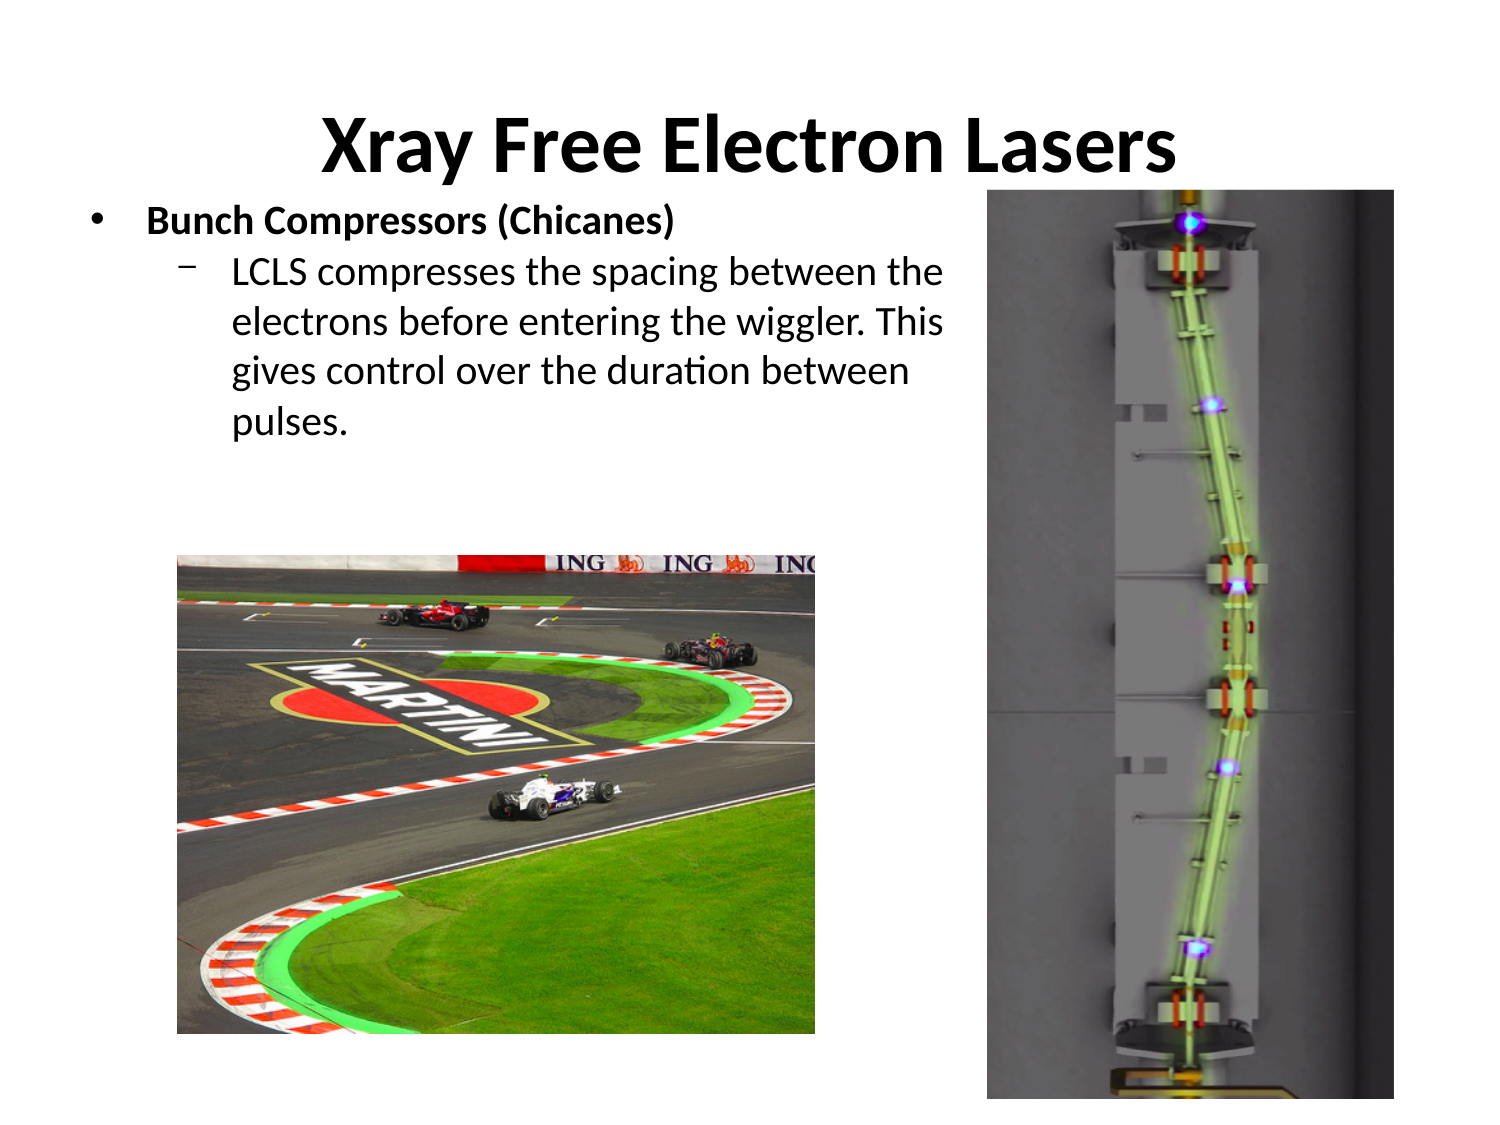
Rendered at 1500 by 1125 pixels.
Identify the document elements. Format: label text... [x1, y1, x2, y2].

picture [986, 189, 1394, 1099]
title Xray Free Electron Lasers [75, 45, 1425, 233]
list Bunch Compressors (Chicanes) LCLS compresses the spacing between the electrons before entering the wiggler. This gives control over the duration between pulses. [75, 185, 1040, 987]
picture [177, 555, 815, 1034]
